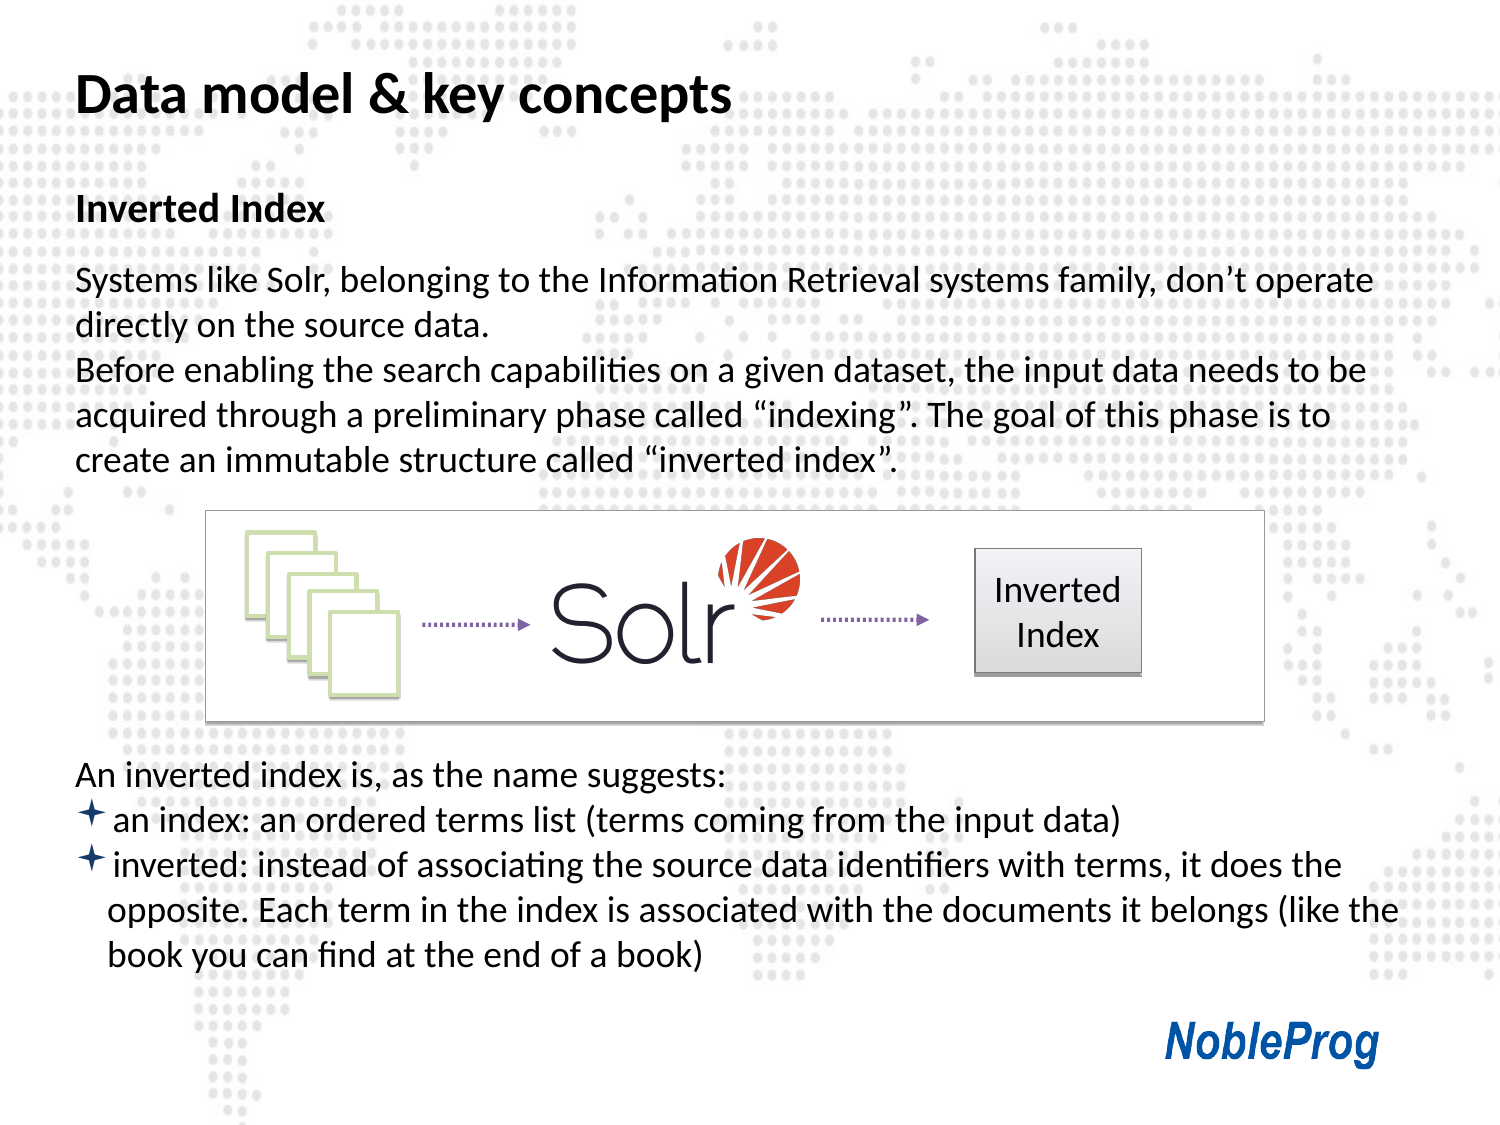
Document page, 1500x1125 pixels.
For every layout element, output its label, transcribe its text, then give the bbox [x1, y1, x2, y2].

text_box Inverted Index [974, 548, 1142, 673]
text_box [246, 532, 399, 696]
picture [0, 0, 1500, 1125]
text_box Data model & key concepts [75, 55, 1425, 180]
text_box Systems like Solr, belonging to the Information Retrieval systems family, don’t operate directly on the source data. Before enabling the search capabilities on a given dataset, the input data needs to be acquired through a preliminary phase called “indexing”. The goal of this phase is to create an immutable structure called “inverted index”. An inverted index is, as the name suggests: an index: an ordered terms list (terms coming from the input data) inverted: instead of associating the source data identifiers with terms, it does the opposite. Each term in the index is associated with the documents it belongs (like the book you can find at the end of a book) [75, 255, 1425, 1035]
text_box Inverted Index [75, 180, 1425, 255]
